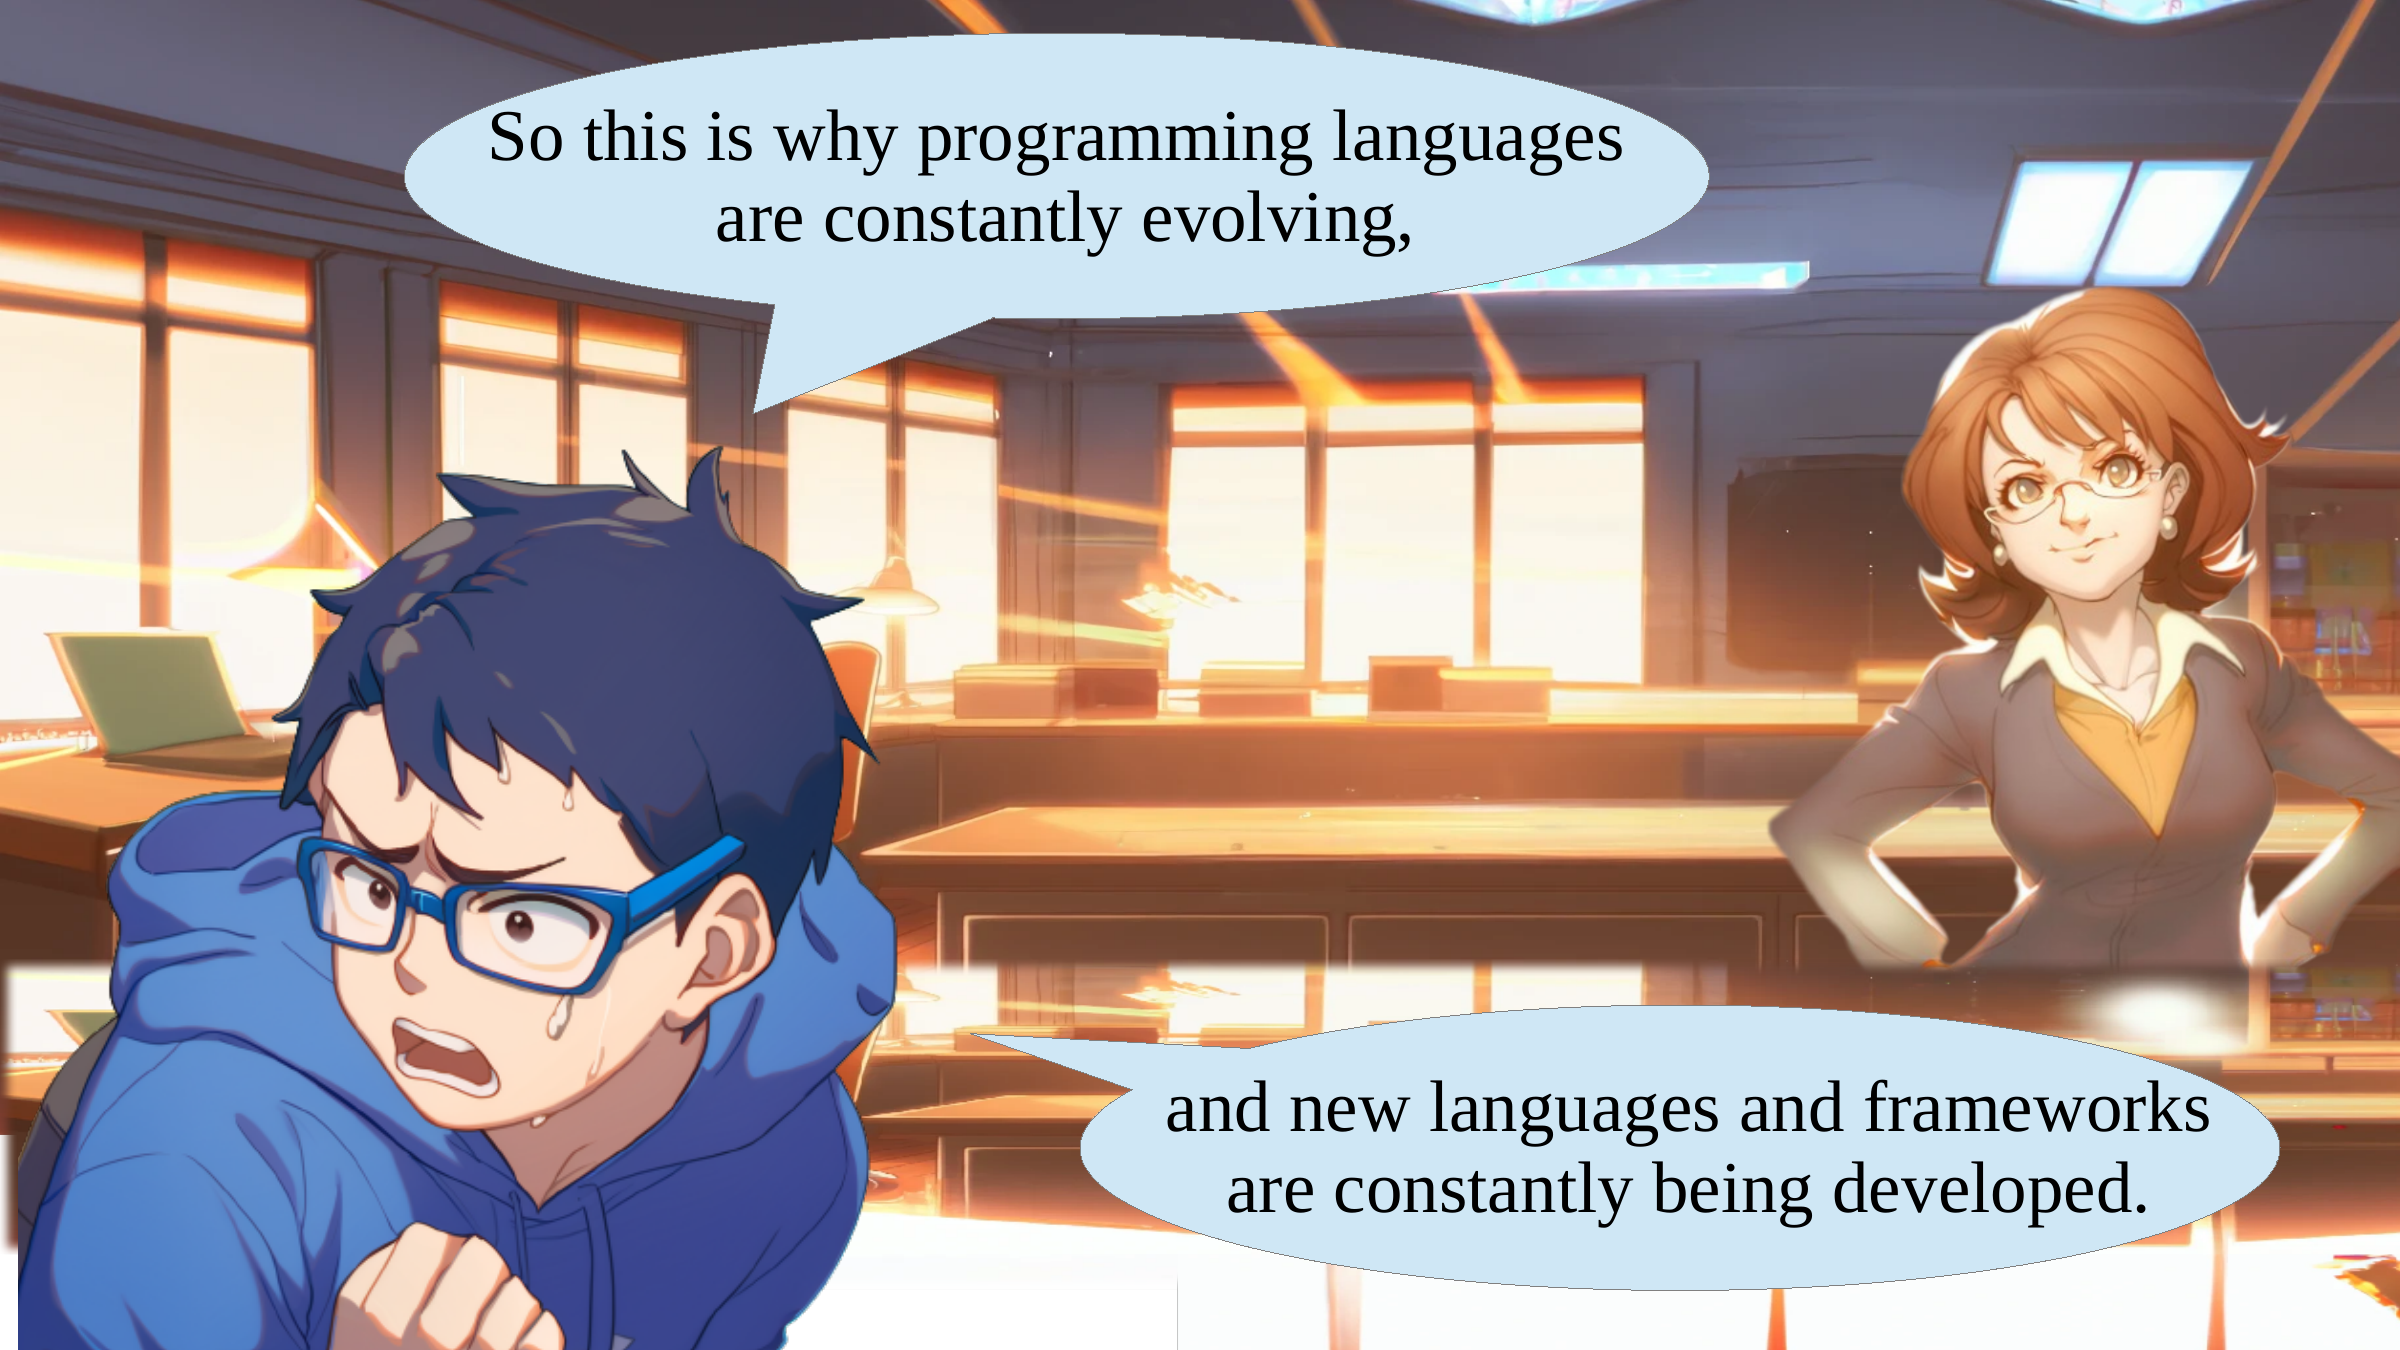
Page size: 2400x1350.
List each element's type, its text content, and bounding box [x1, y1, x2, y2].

text_box and new languages and frameworks are constantly being developed. [970, 1005, 2281, 1291]
picture [0, 0, 2400, 1350]
text_box So this is why programming languages are constantly evolving, [404, 33, 1710, 414]
